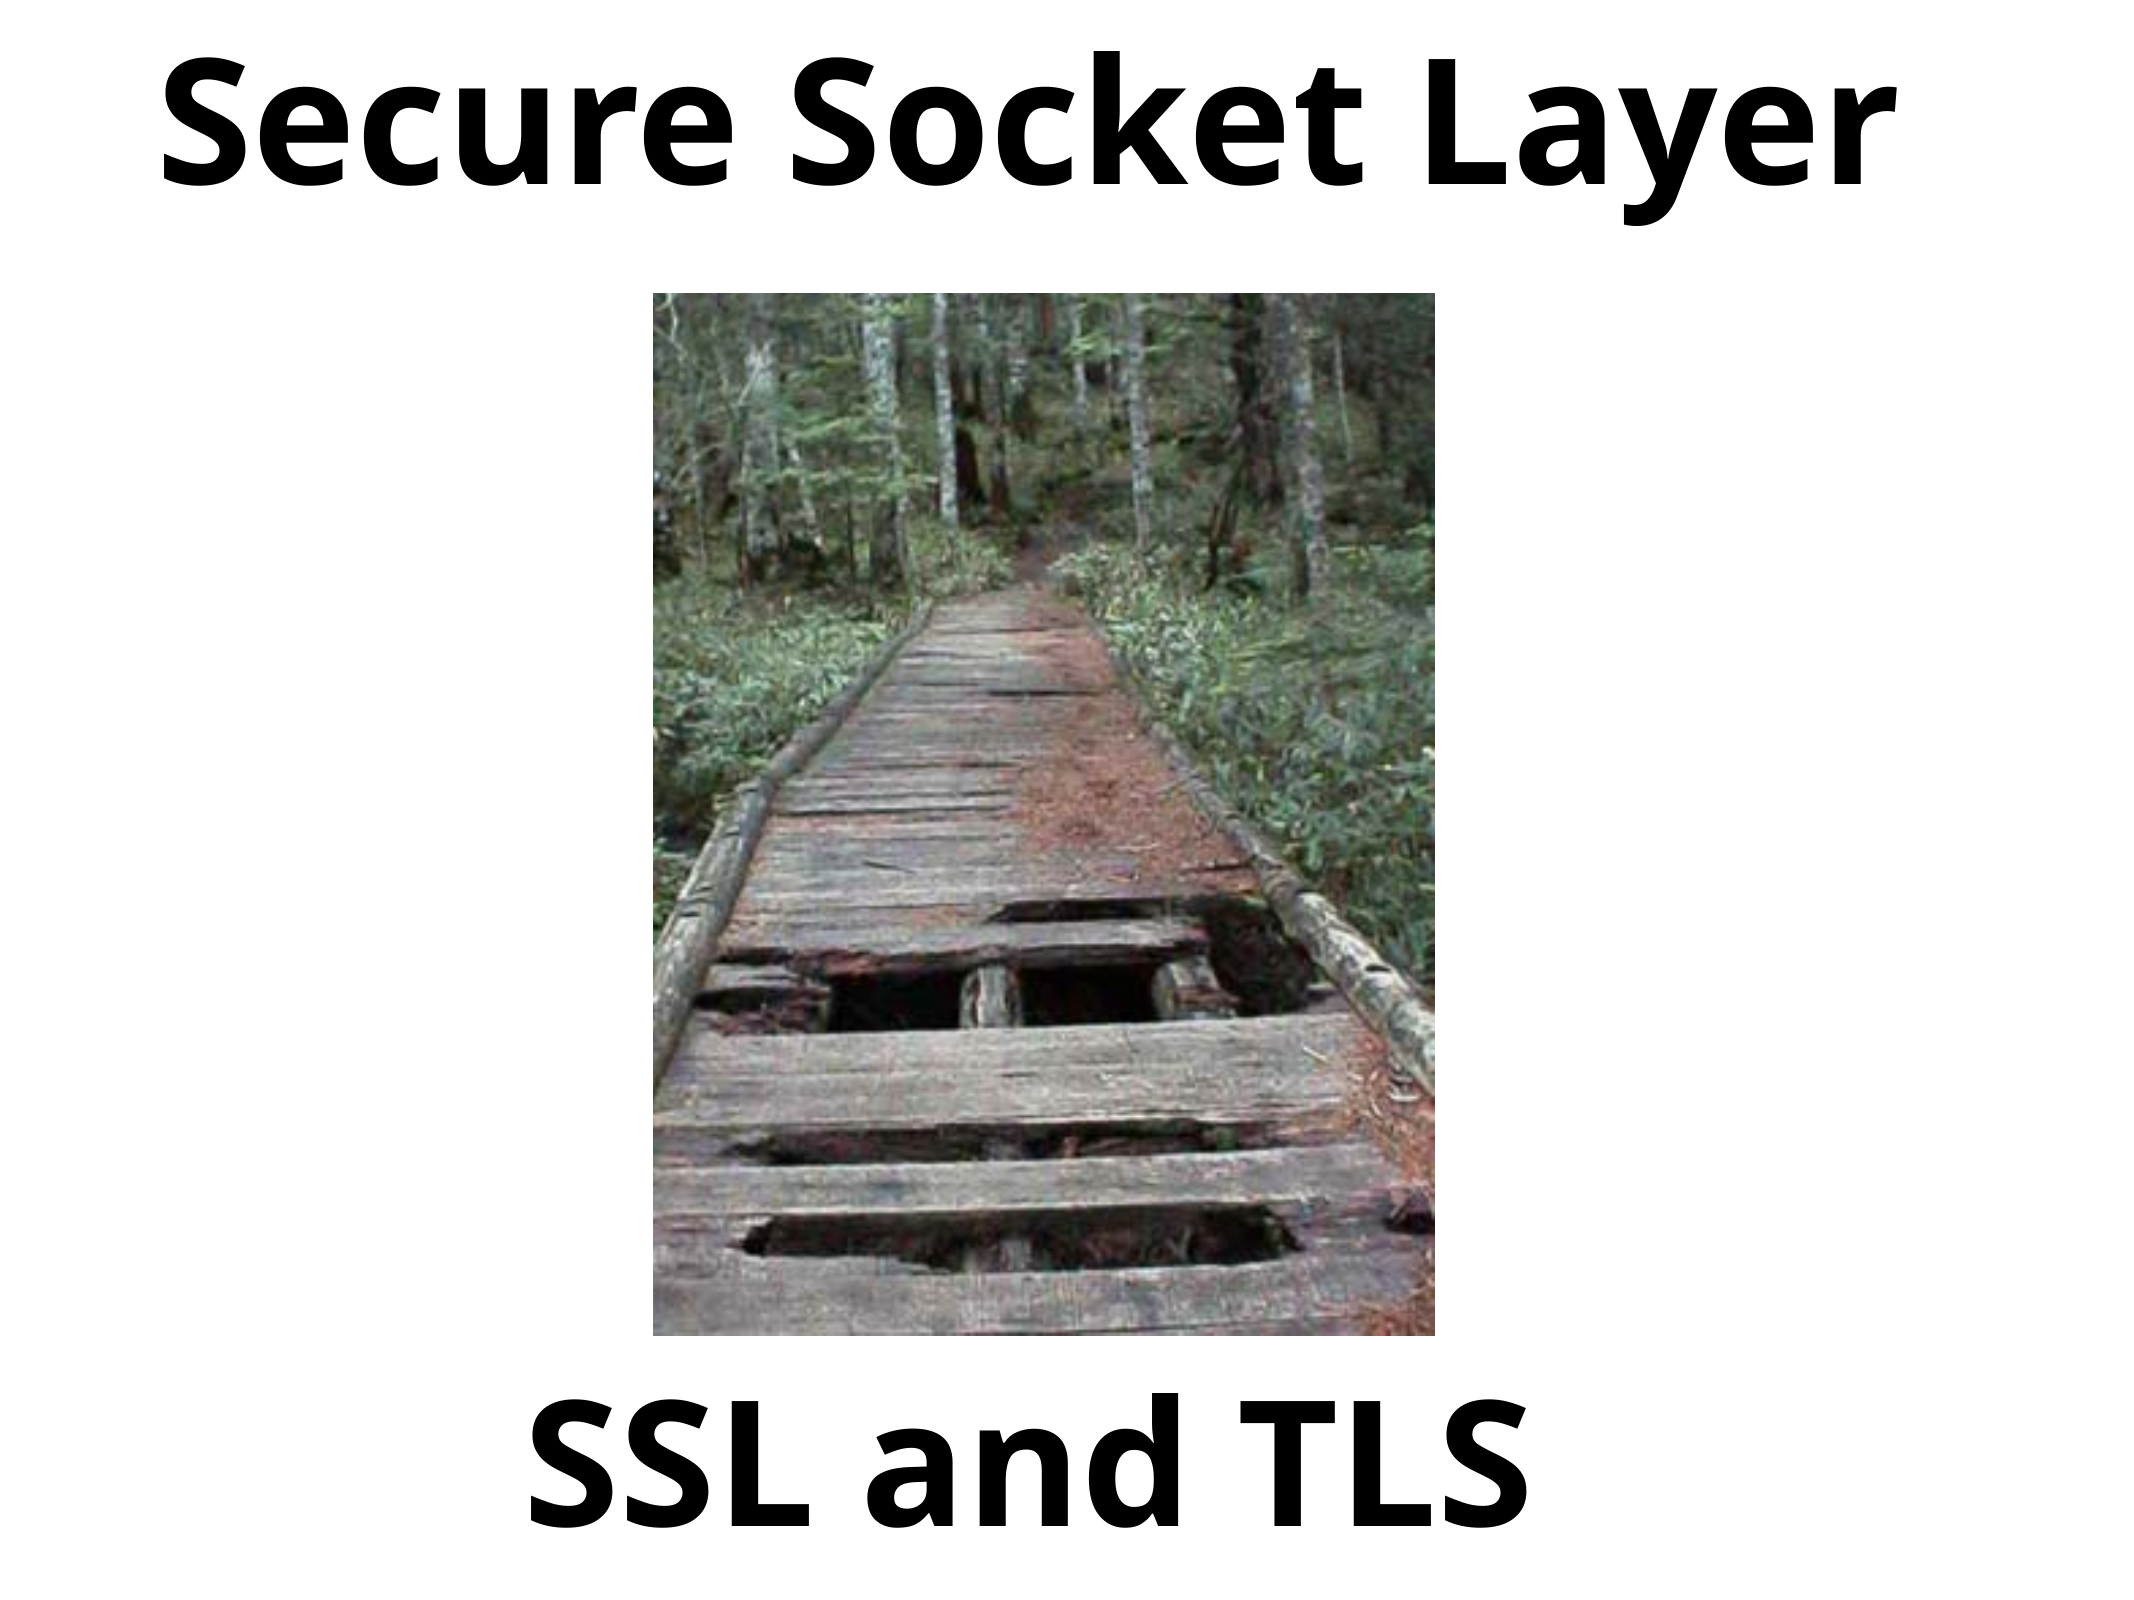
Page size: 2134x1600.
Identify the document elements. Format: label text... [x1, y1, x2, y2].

picture [653, 293, 1435, 1287]
title Secure Socket Layer [31, 0, 2028, 286]
text_box SSL and TLS [416, 1287, 1642, 1600]
